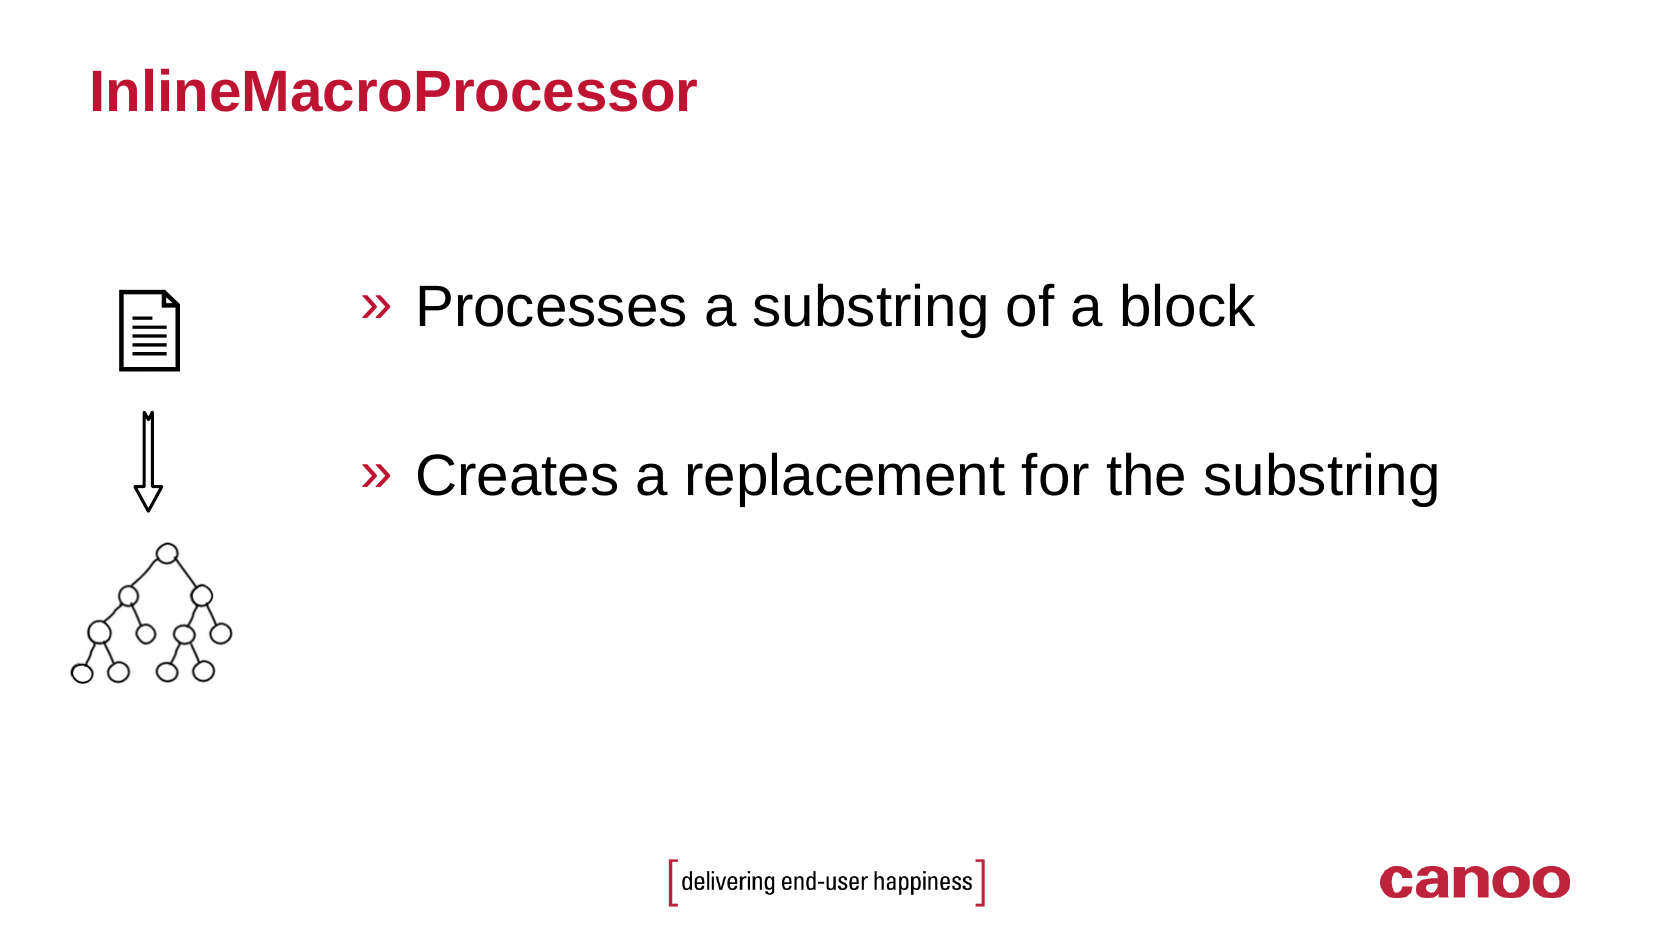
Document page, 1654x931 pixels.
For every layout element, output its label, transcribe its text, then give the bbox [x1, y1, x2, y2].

list Processes a substring of a block Creates a replacement for the substring [345, 260, 1486, 786]
picture [662, 855, 991, 910]
picture [60, 540, 241, 691]
picture [1380, 866, 1570, 898]
title InlineMacroProcessor [75, 45, 1591, 136]
picture [104, 285, 195, 376]
